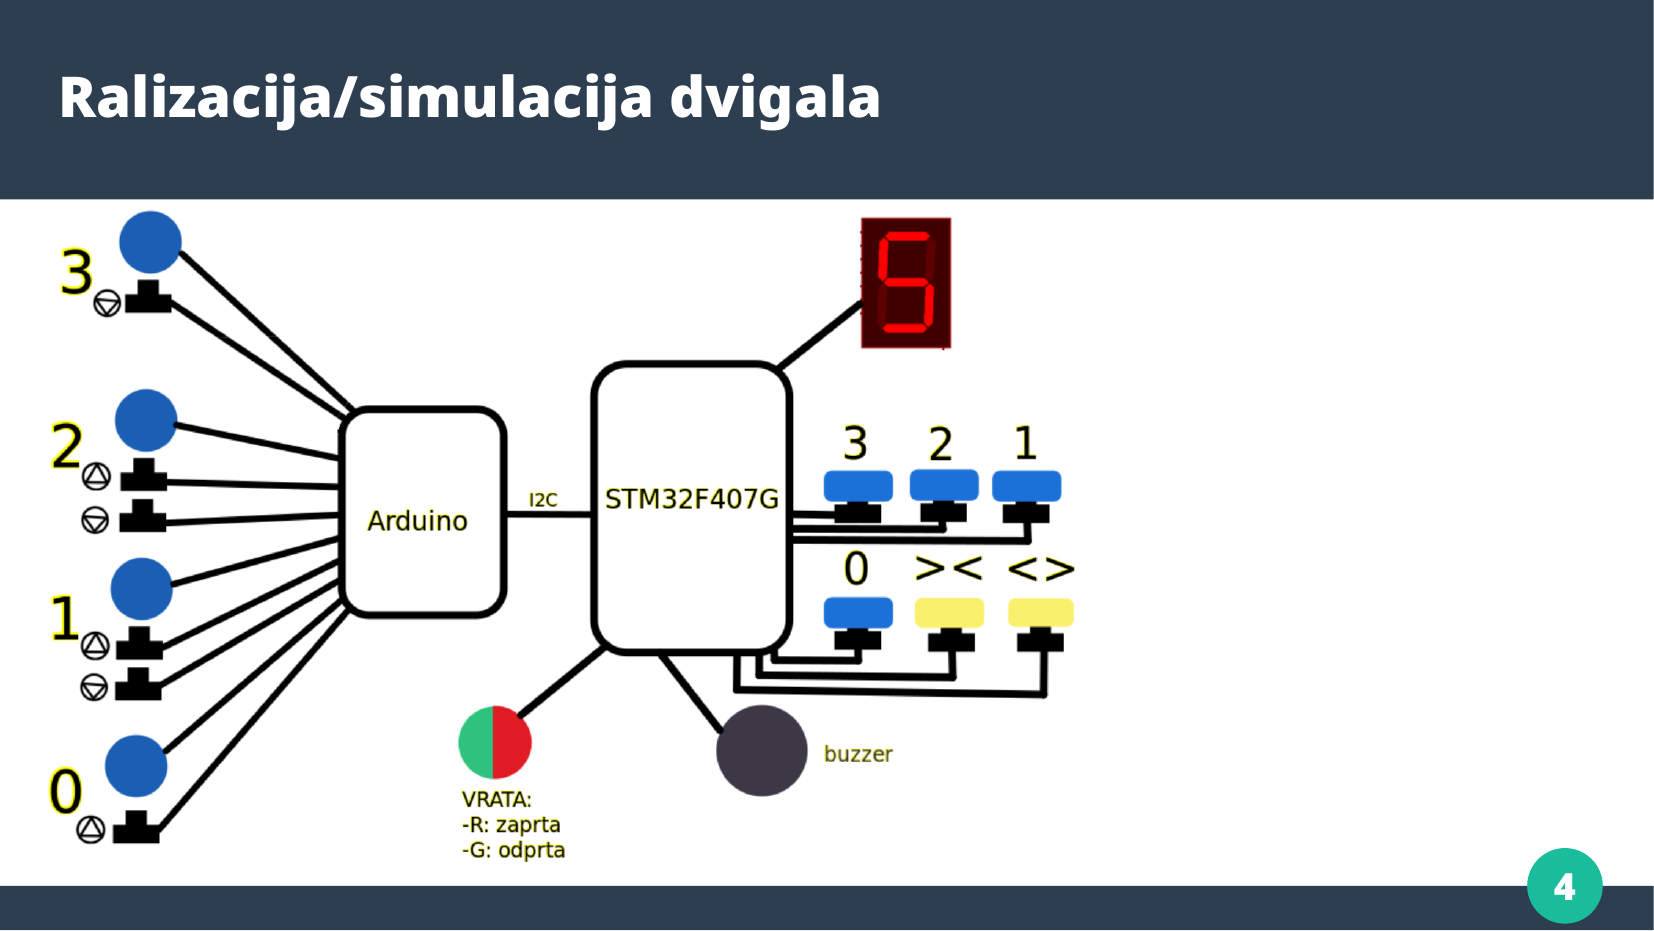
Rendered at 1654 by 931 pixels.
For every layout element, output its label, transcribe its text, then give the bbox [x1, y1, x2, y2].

title Ralizacija/simulacija dvigala [59, 37, 1595, 155]
picture [37, 207, 1088, 863]
